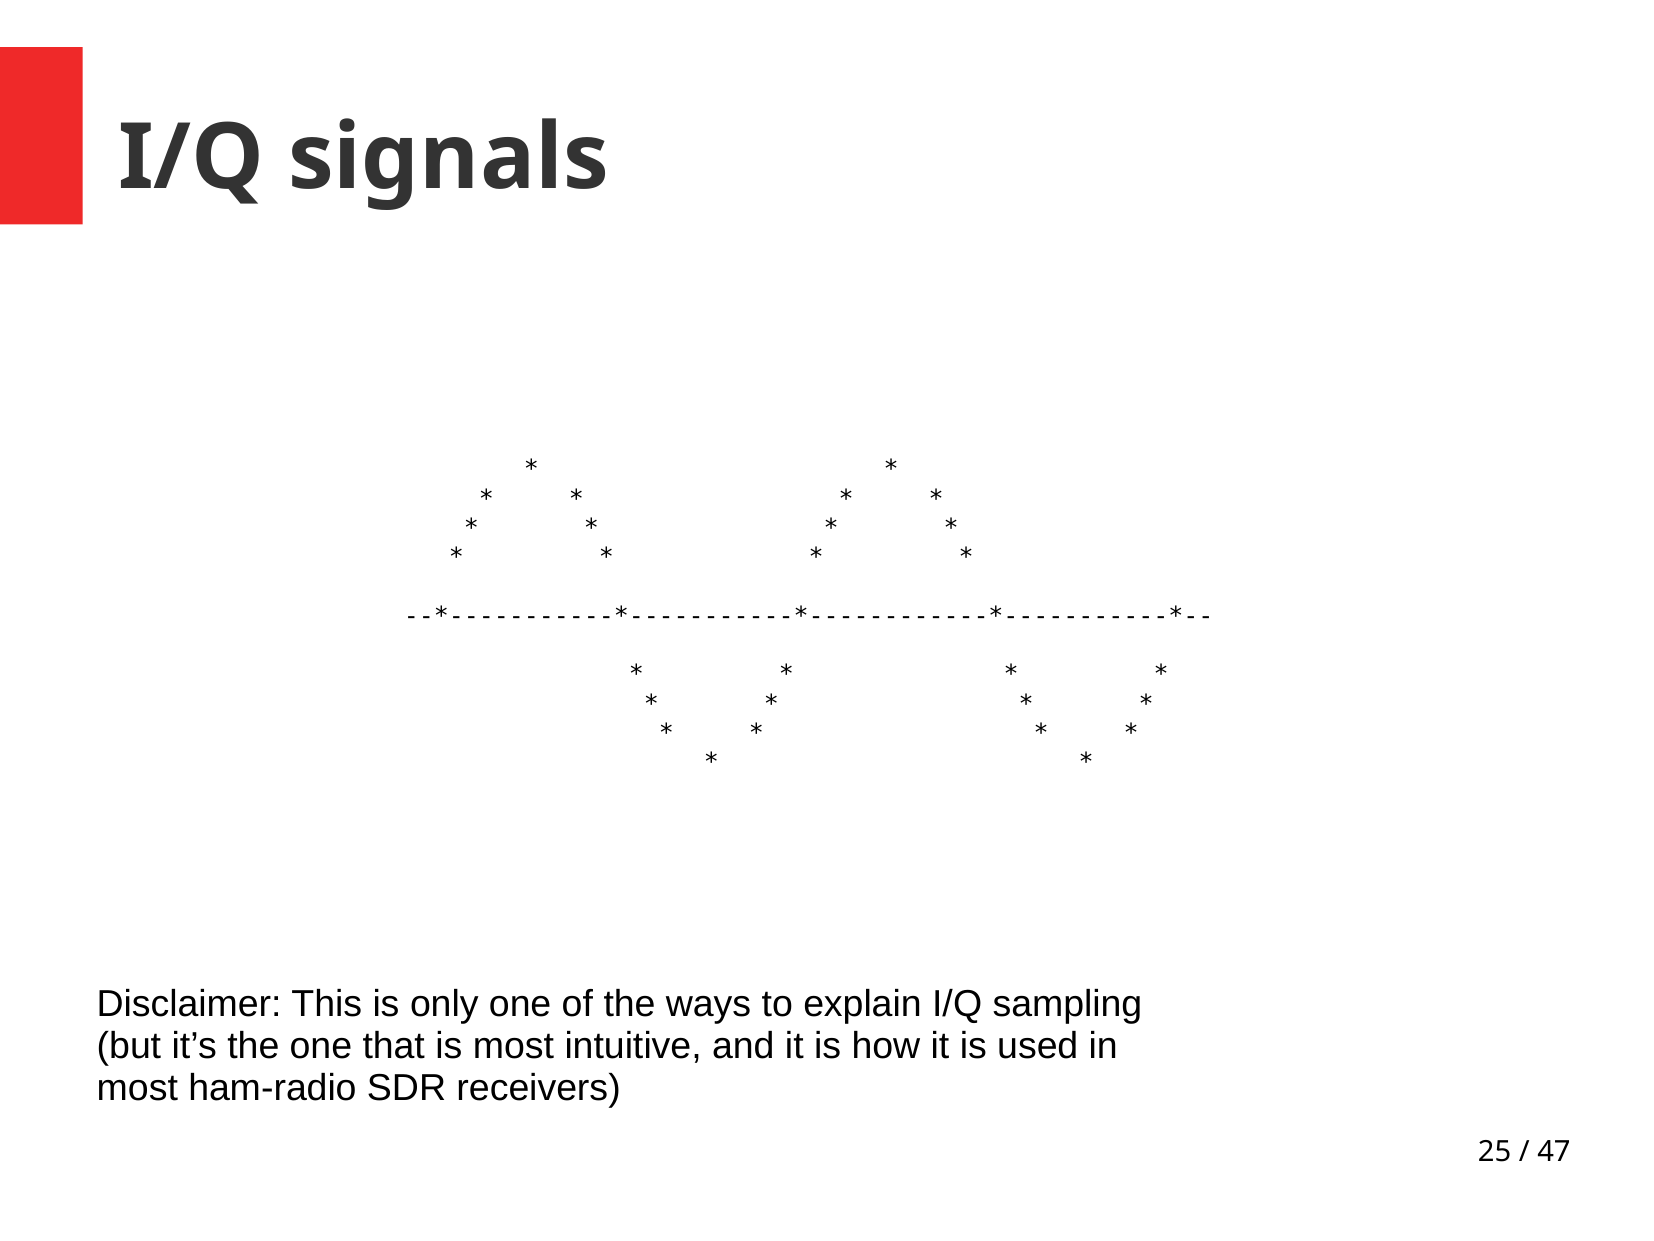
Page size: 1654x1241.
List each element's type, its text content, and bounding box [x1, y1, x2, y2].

text_box * * * * * * * * * * * * * * --*-----------*-----------*------------*-----------*-- * * * * * * * * * * * * * * [389, 447, 1277, 902]
text_box Disclaimer: This is only one of the ways to explain I/Q sampling (but it’s the one that is most intuitive, and it is how it is used in most ham-radio SDR receivers) [81, 975, 1186, 1158]
title I/Q signals [118, 49, 1571, 257]
